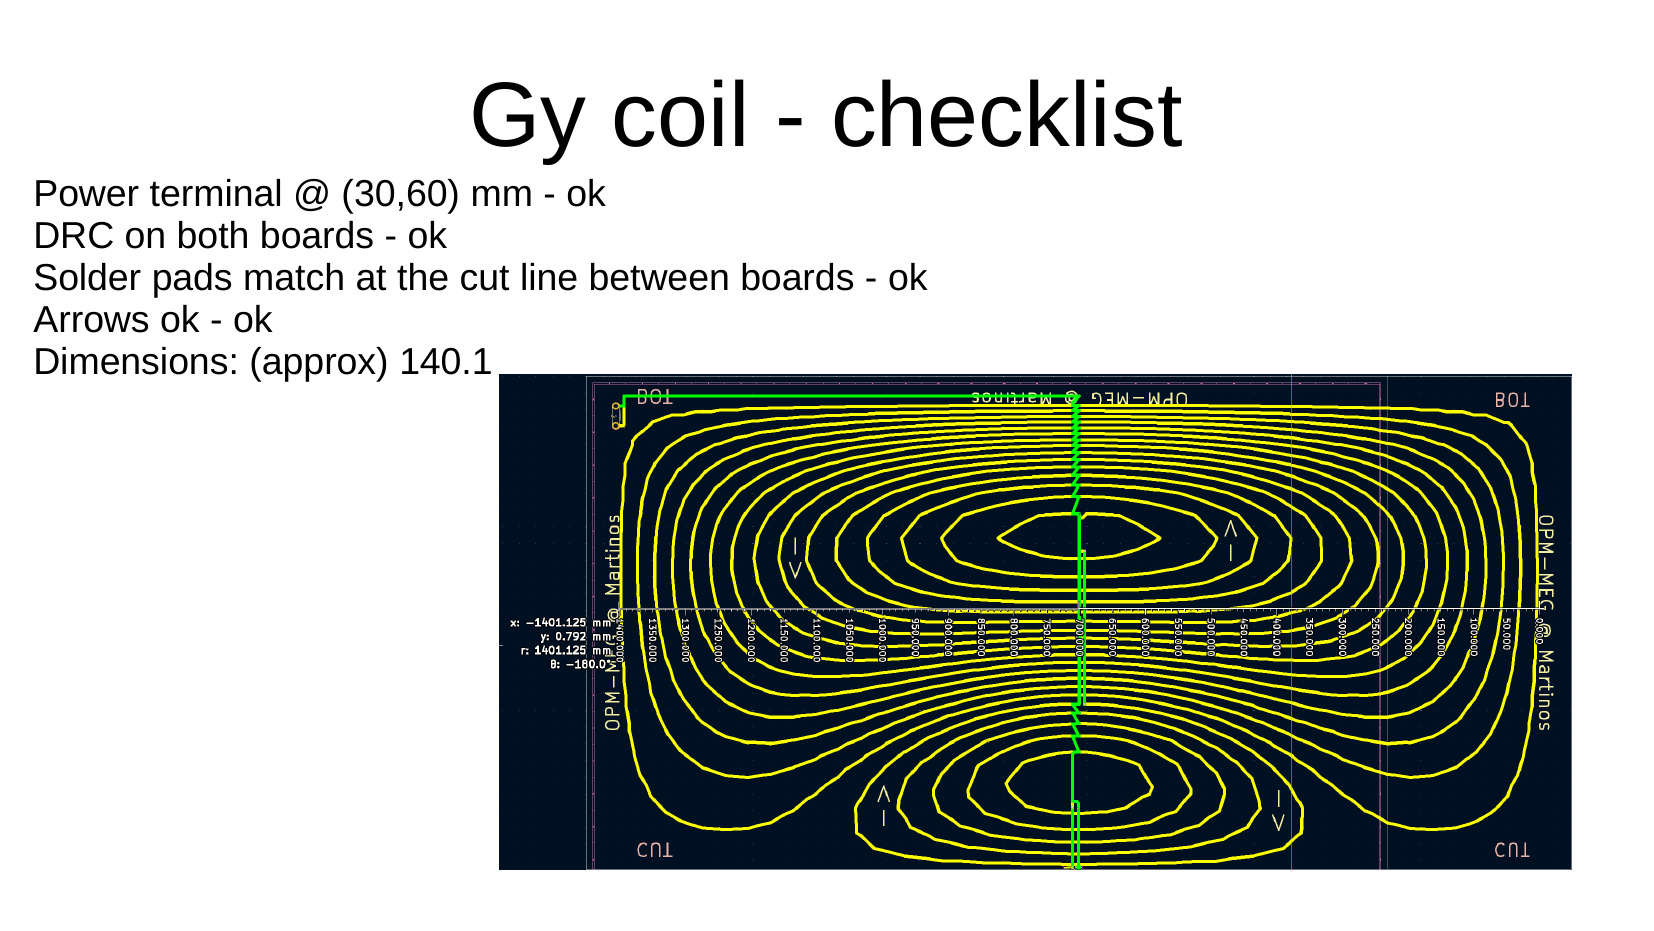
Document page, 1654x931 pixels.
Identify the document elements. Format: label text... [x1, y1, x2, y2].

title Gy coil - checklist [82, 37, 1571, 193]
text_box Power terminal @ (30,60) mm - ok DRC on both boards - ok Solder pads match at the cut line between boards - ok Arrows ok - ok Dimensions: (approx) 140.1 [18, 164, 961, 474]
picture [499, 374, 1572, 871]
